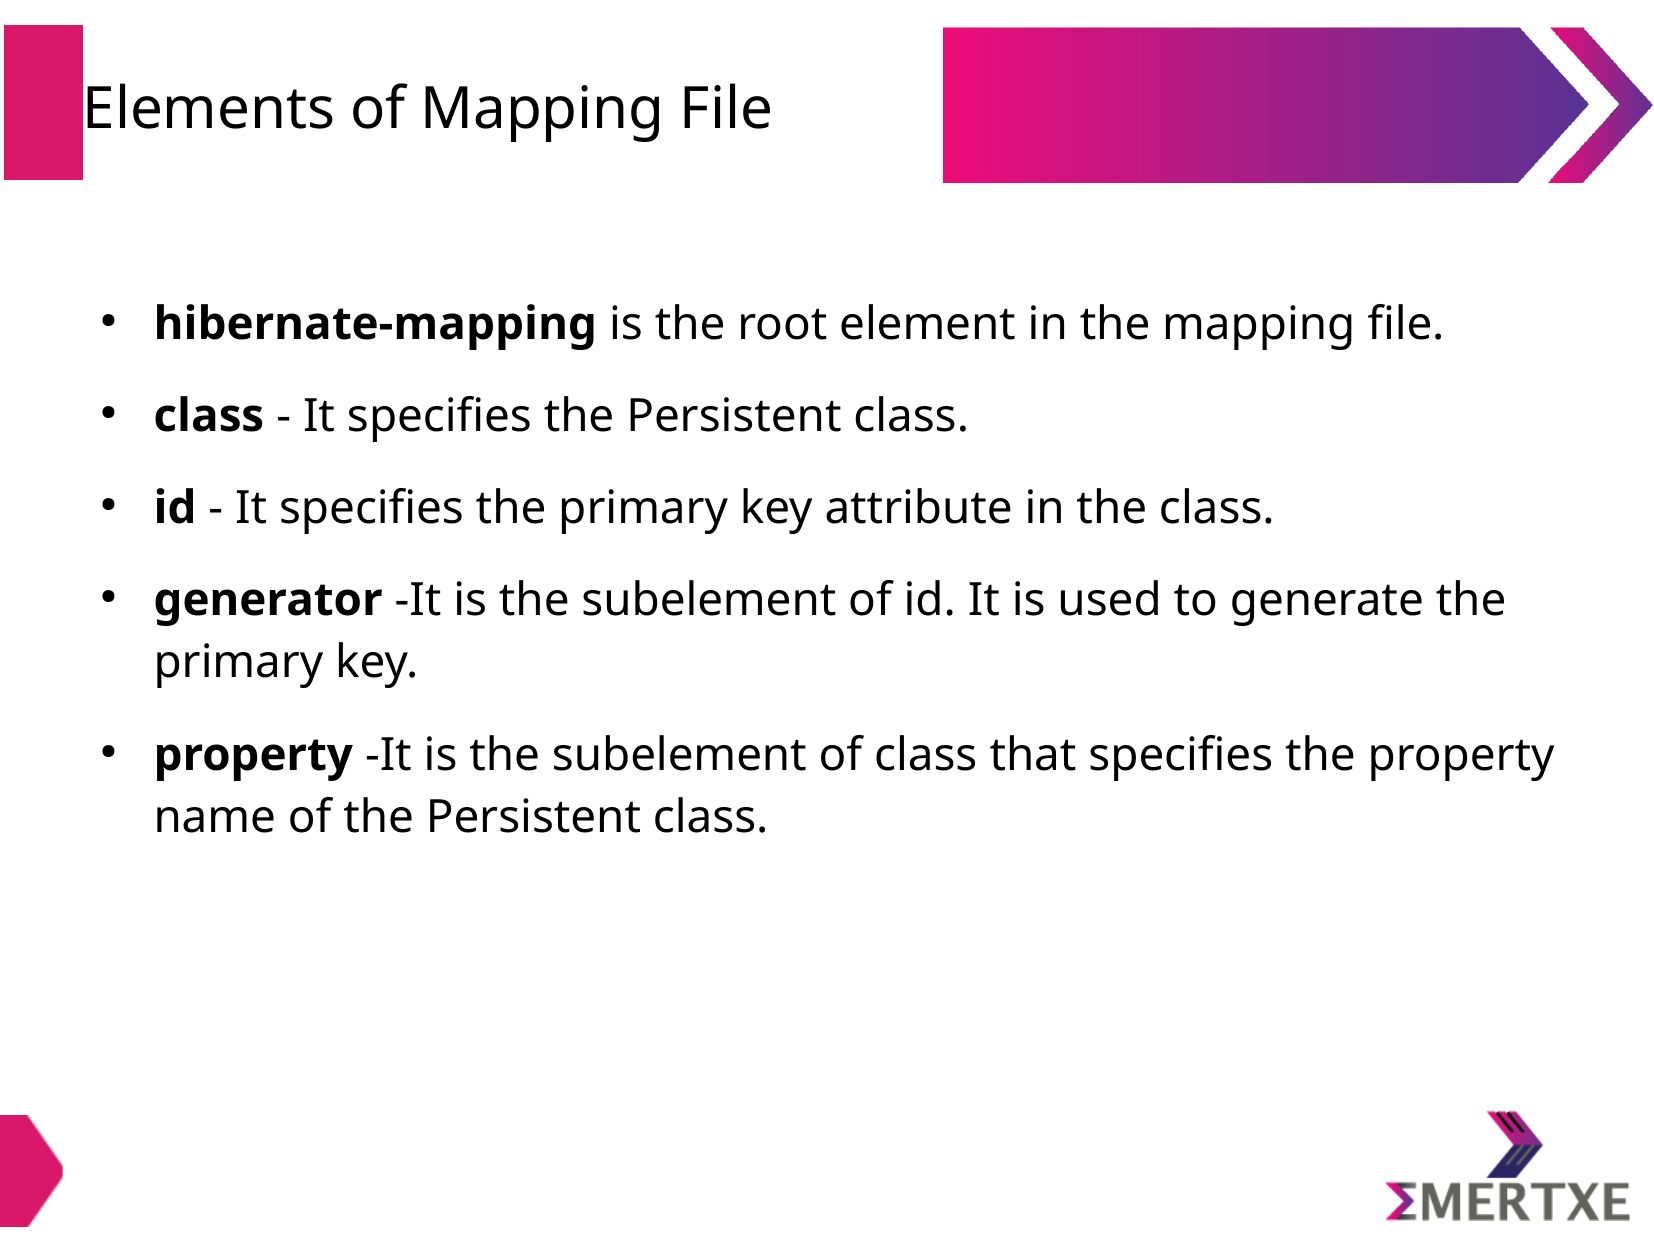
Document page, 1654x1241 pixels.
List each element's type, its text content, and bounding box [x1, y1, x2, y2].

picture [1571, 27, 1653, 183]
picture [1385, 1107, 1631, 1221]
list hibernate-mapping is the root element in the mapping file. class - It specifies the Persistent class. id - It specifies the primary key attribute in the class. generator -It is the subelement of id. It is used to generate the primary key. property -It is the subelement of class that specifies the property name of the Persistent class. [82, 290, 1571, 1010]
title Elements of Mapping File [82, 2, 1571, 210]
